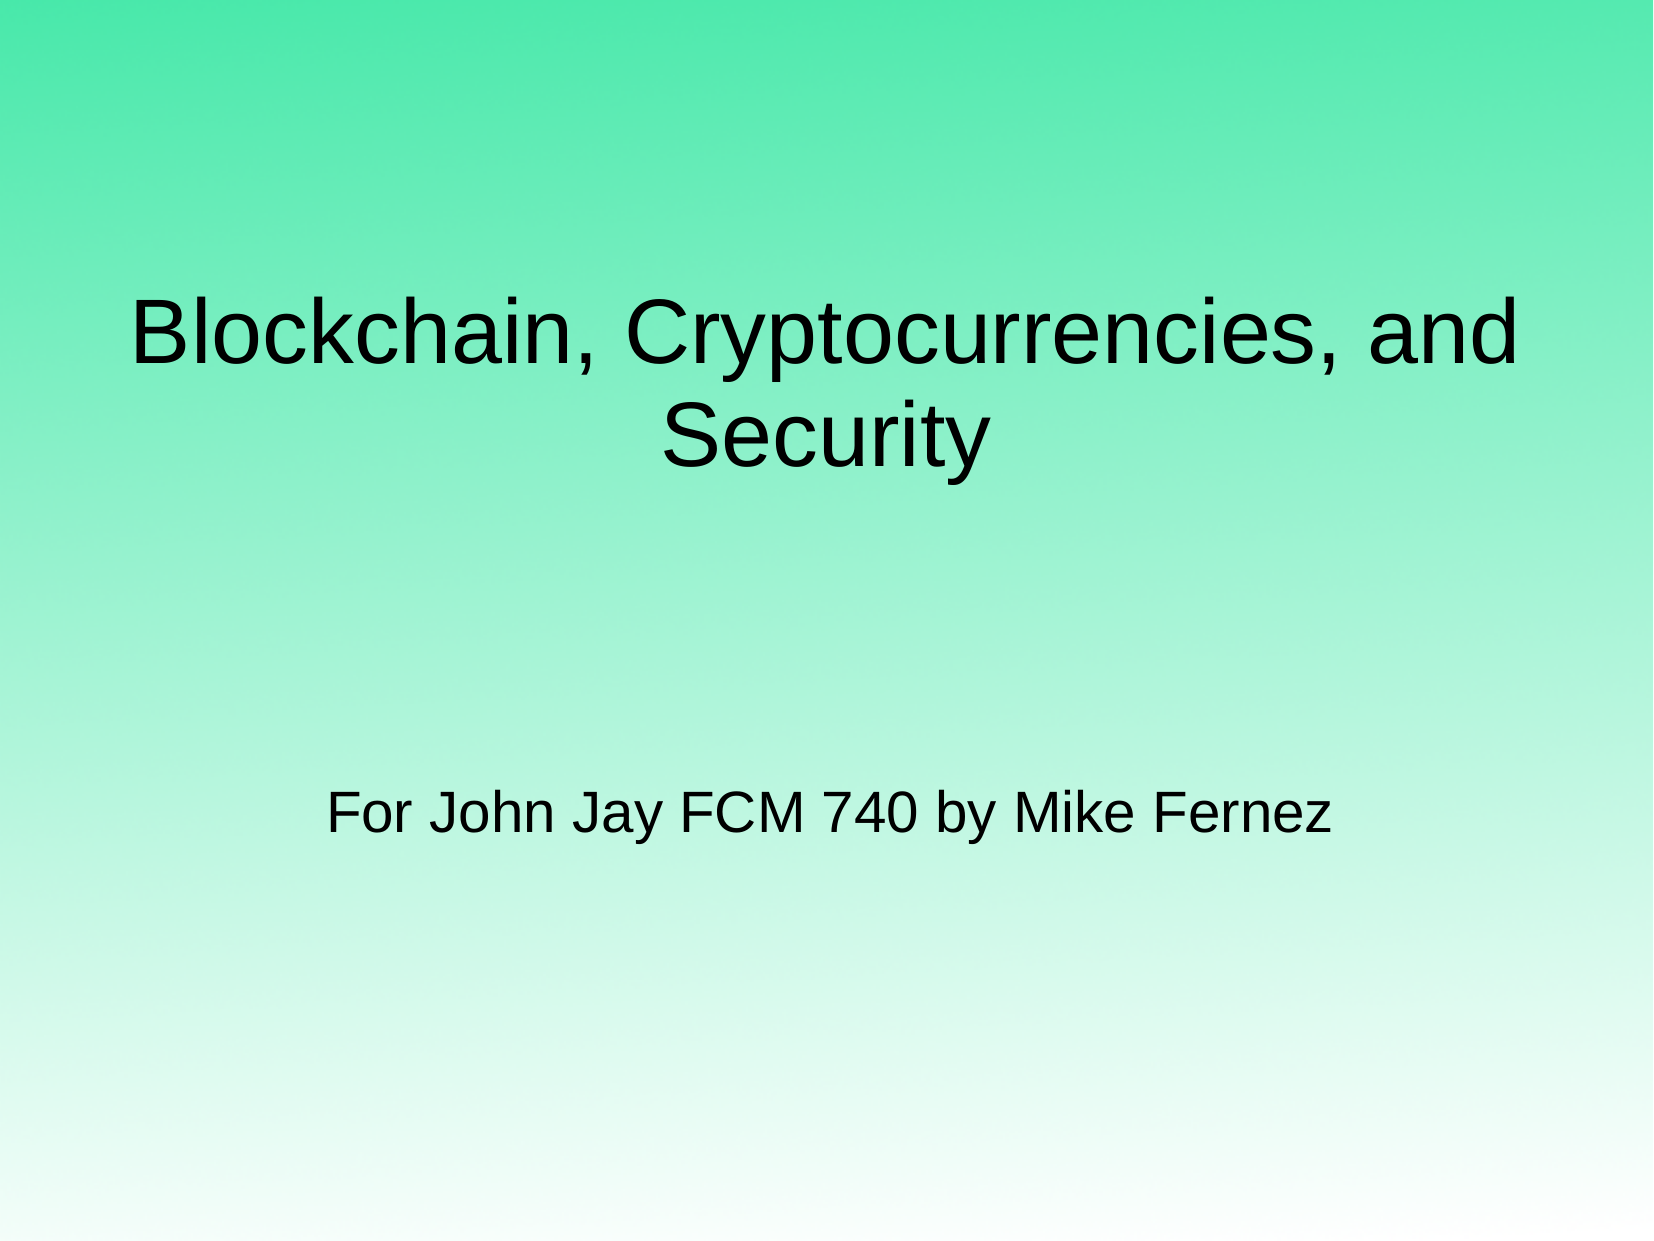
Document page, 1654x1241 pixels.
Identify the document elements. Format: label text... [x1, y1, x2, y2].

title Blockchain, Cryptocurrencies, and Security [82, 279, 1571, 487]
subtitle For John Jay FCM 740 by Mike Fernez [86, 702, 1575, 922]
picture [0, 0, 1654, 1241]
